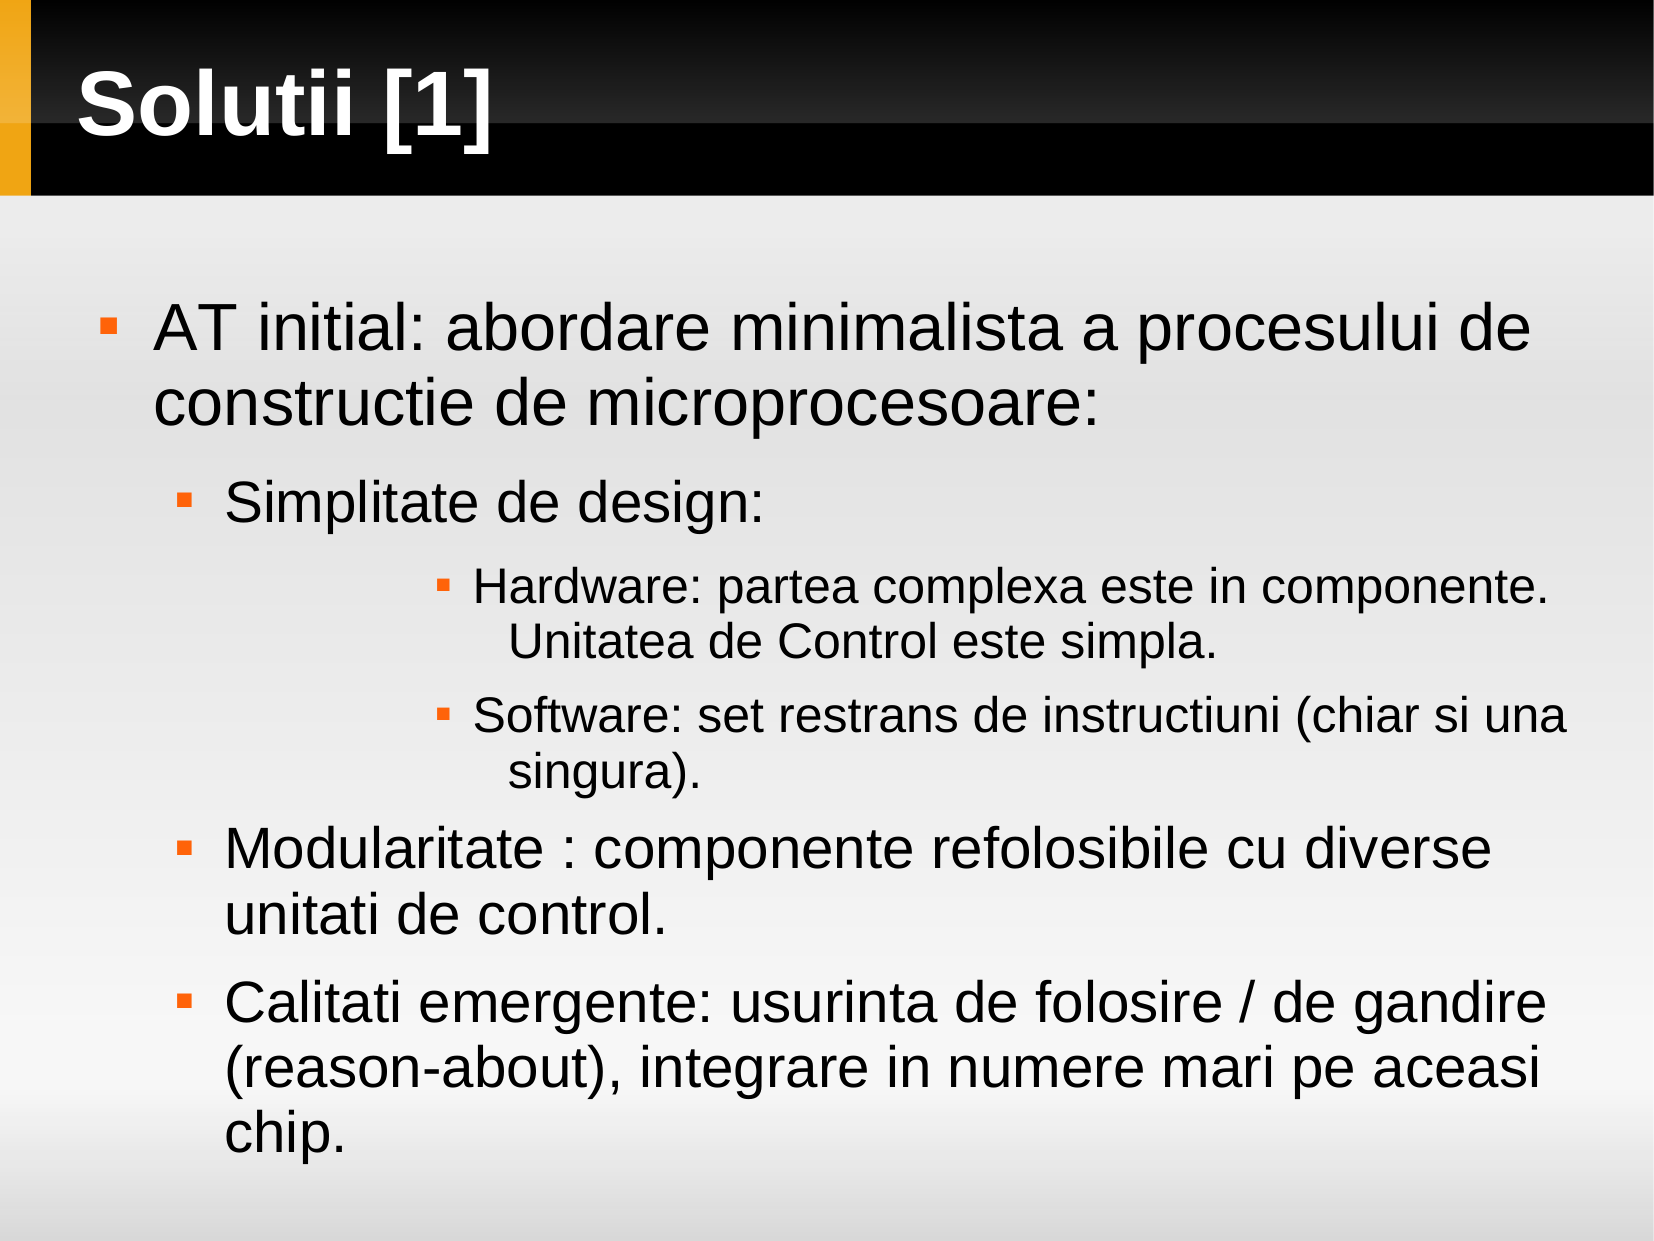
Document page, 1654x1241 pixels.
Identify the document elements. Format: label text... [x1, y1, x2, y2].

list AT initial: abordare minimalista a procesului de constructie de microprocesoare: Simplitate de design: Hardware: partea complexa este in componente. Unitatea de Control este simpla. Software: set restrans de instructiuni (chiar si una singura). Modularitate : componente refolosibile cu diverse unitati de control. Calitati emergente: usurinta de folosire / de gandire (reason-about), integrare in numere mari pe aceasi chip. [82, 290, 1571, 1166]
picture [0, 0, 1654, 1241]
title Solutii [1] [76, 7, 1565, 200]
